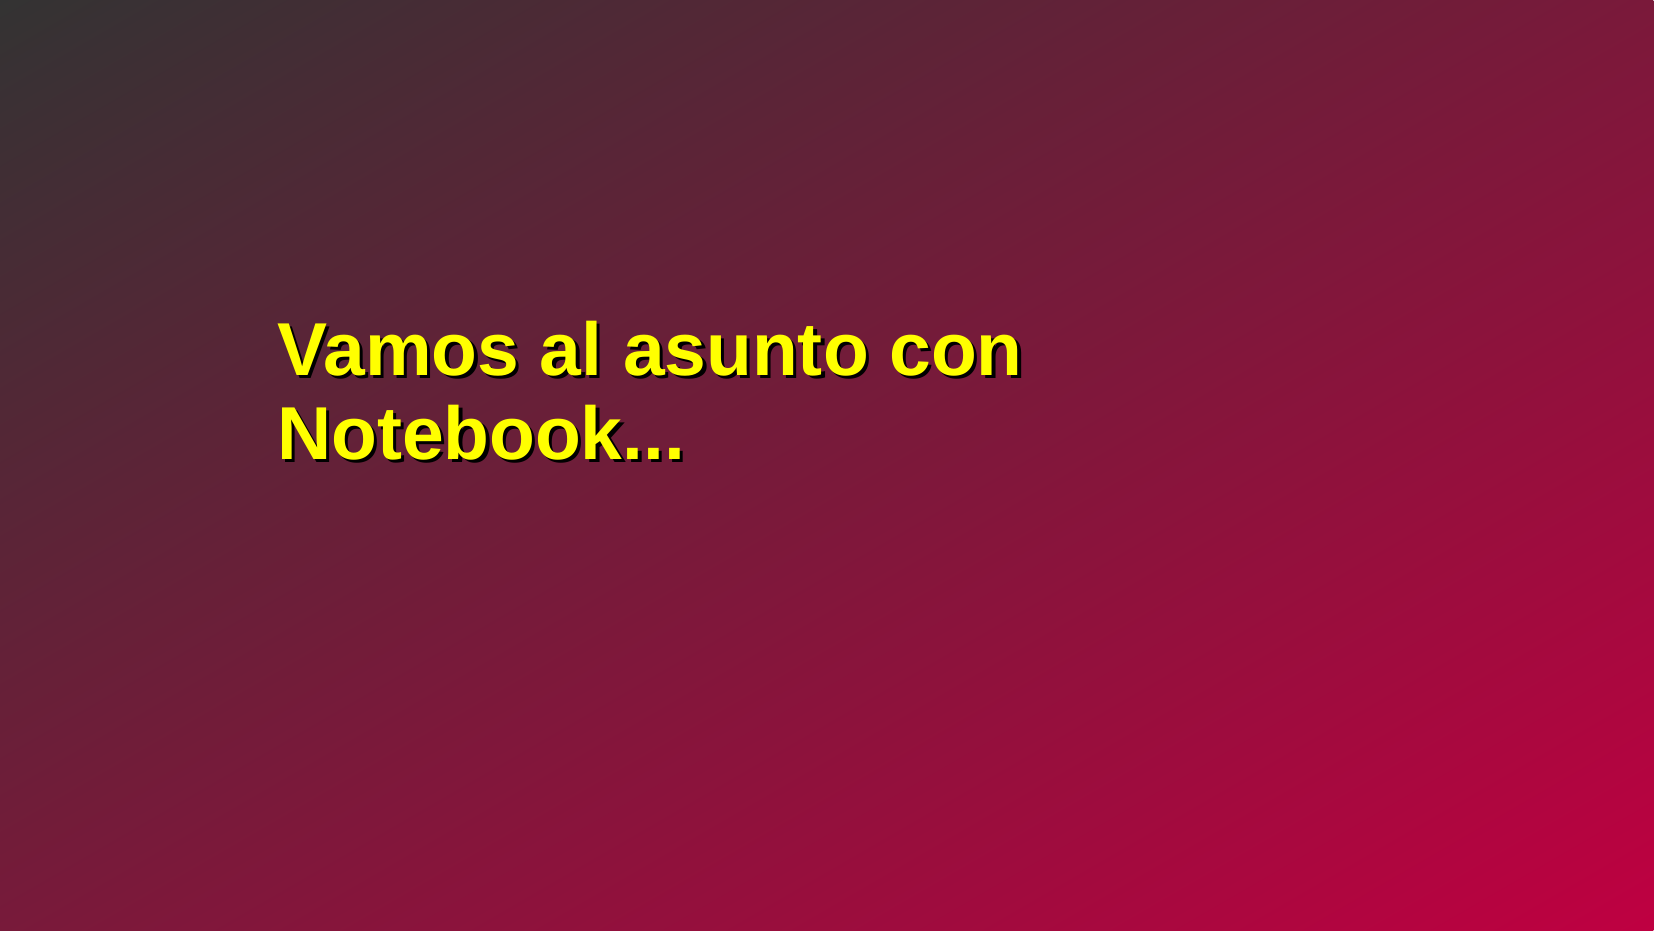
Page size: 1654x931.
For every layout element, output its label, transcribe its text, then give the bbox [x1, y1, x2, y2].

text_box Vamos al asunto con Notebook... [262, 300, 1351, 601]
